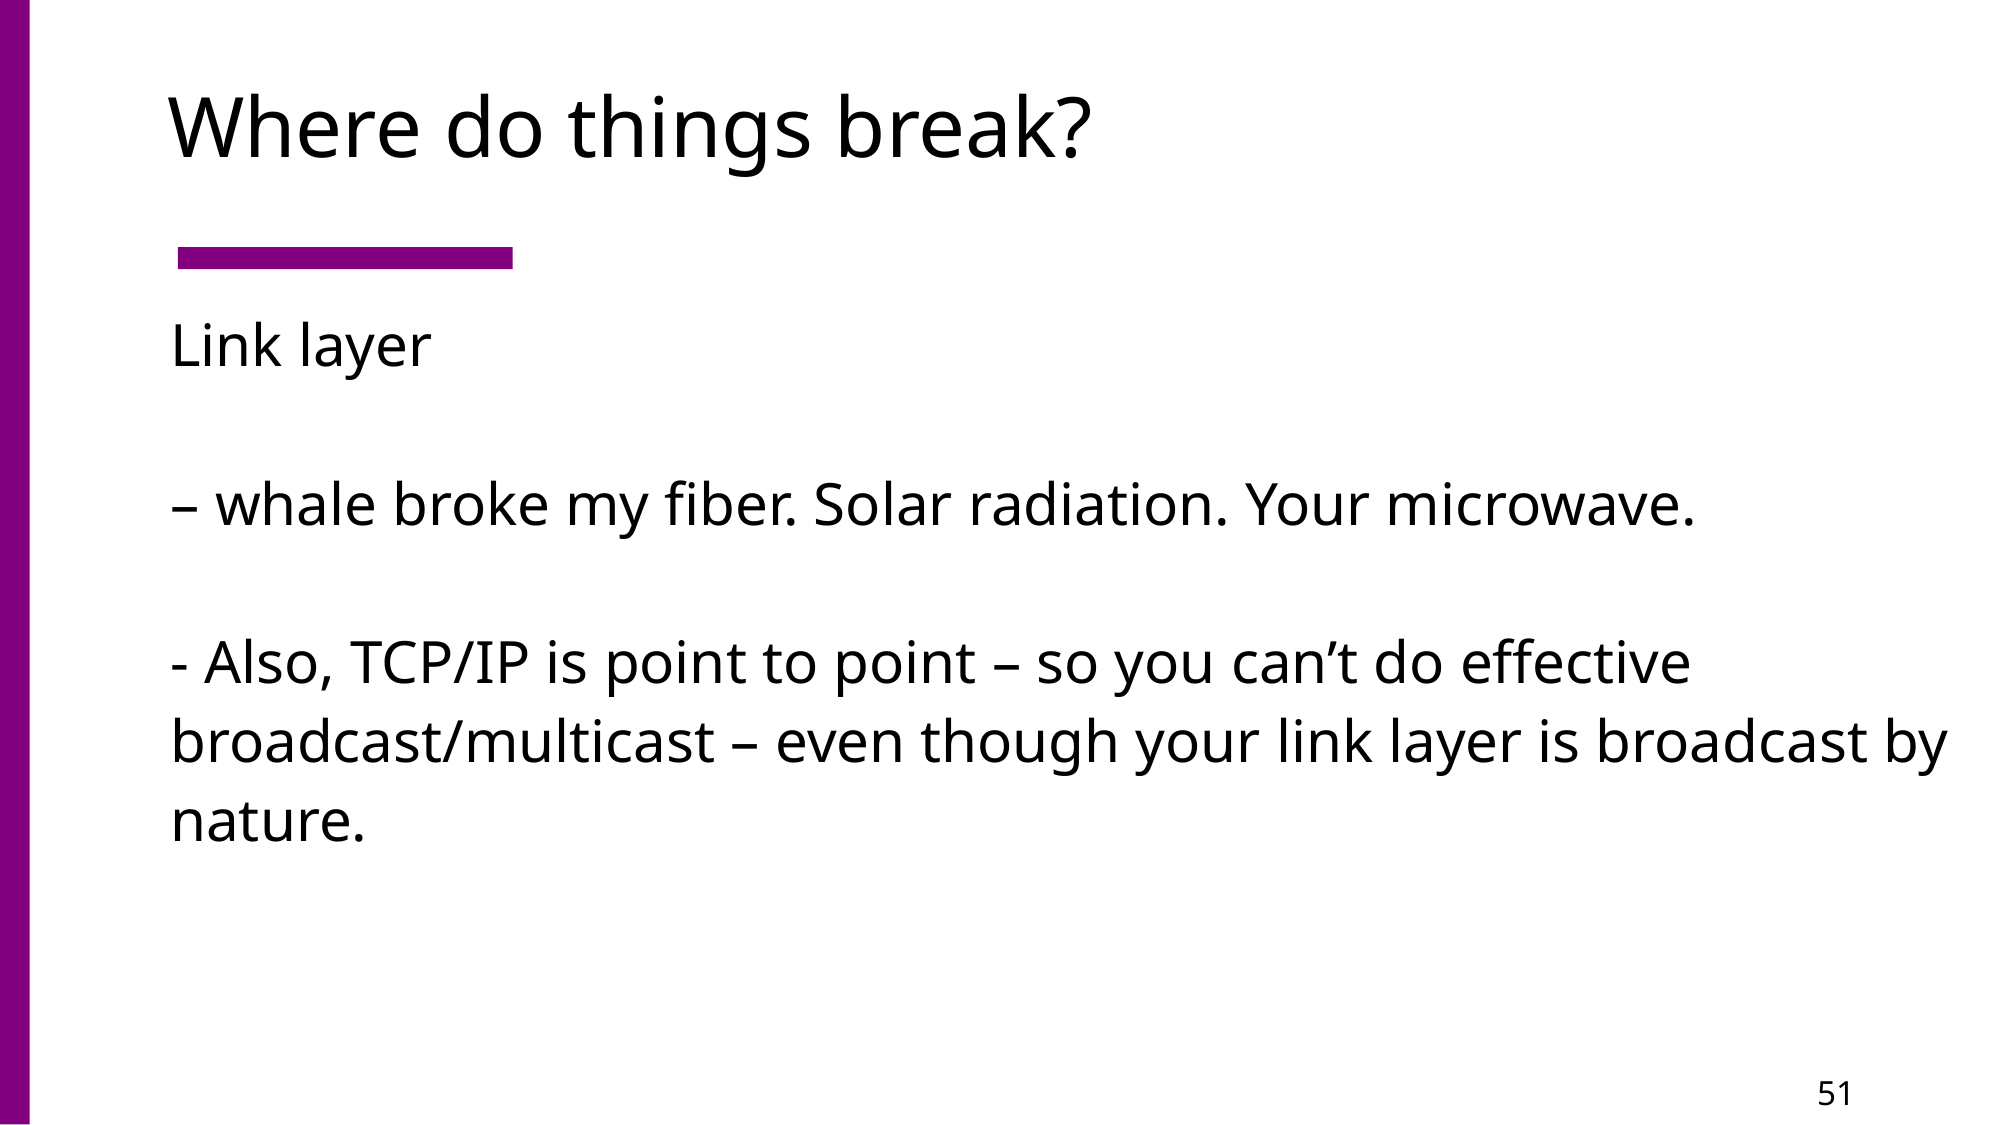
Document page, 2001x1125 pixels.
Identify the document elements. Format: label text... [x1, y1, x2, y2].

title Where do things break? [116, 49, 1817, 200]
text_box Link layer – whale broke my fiber. Solar radiation. Your microwave. - Also, TCP/IP is point to point – so you can’t do effective broadcast/multicast – even though your link layer is broadcast by nature. [155, 296, 2000, 1046]
